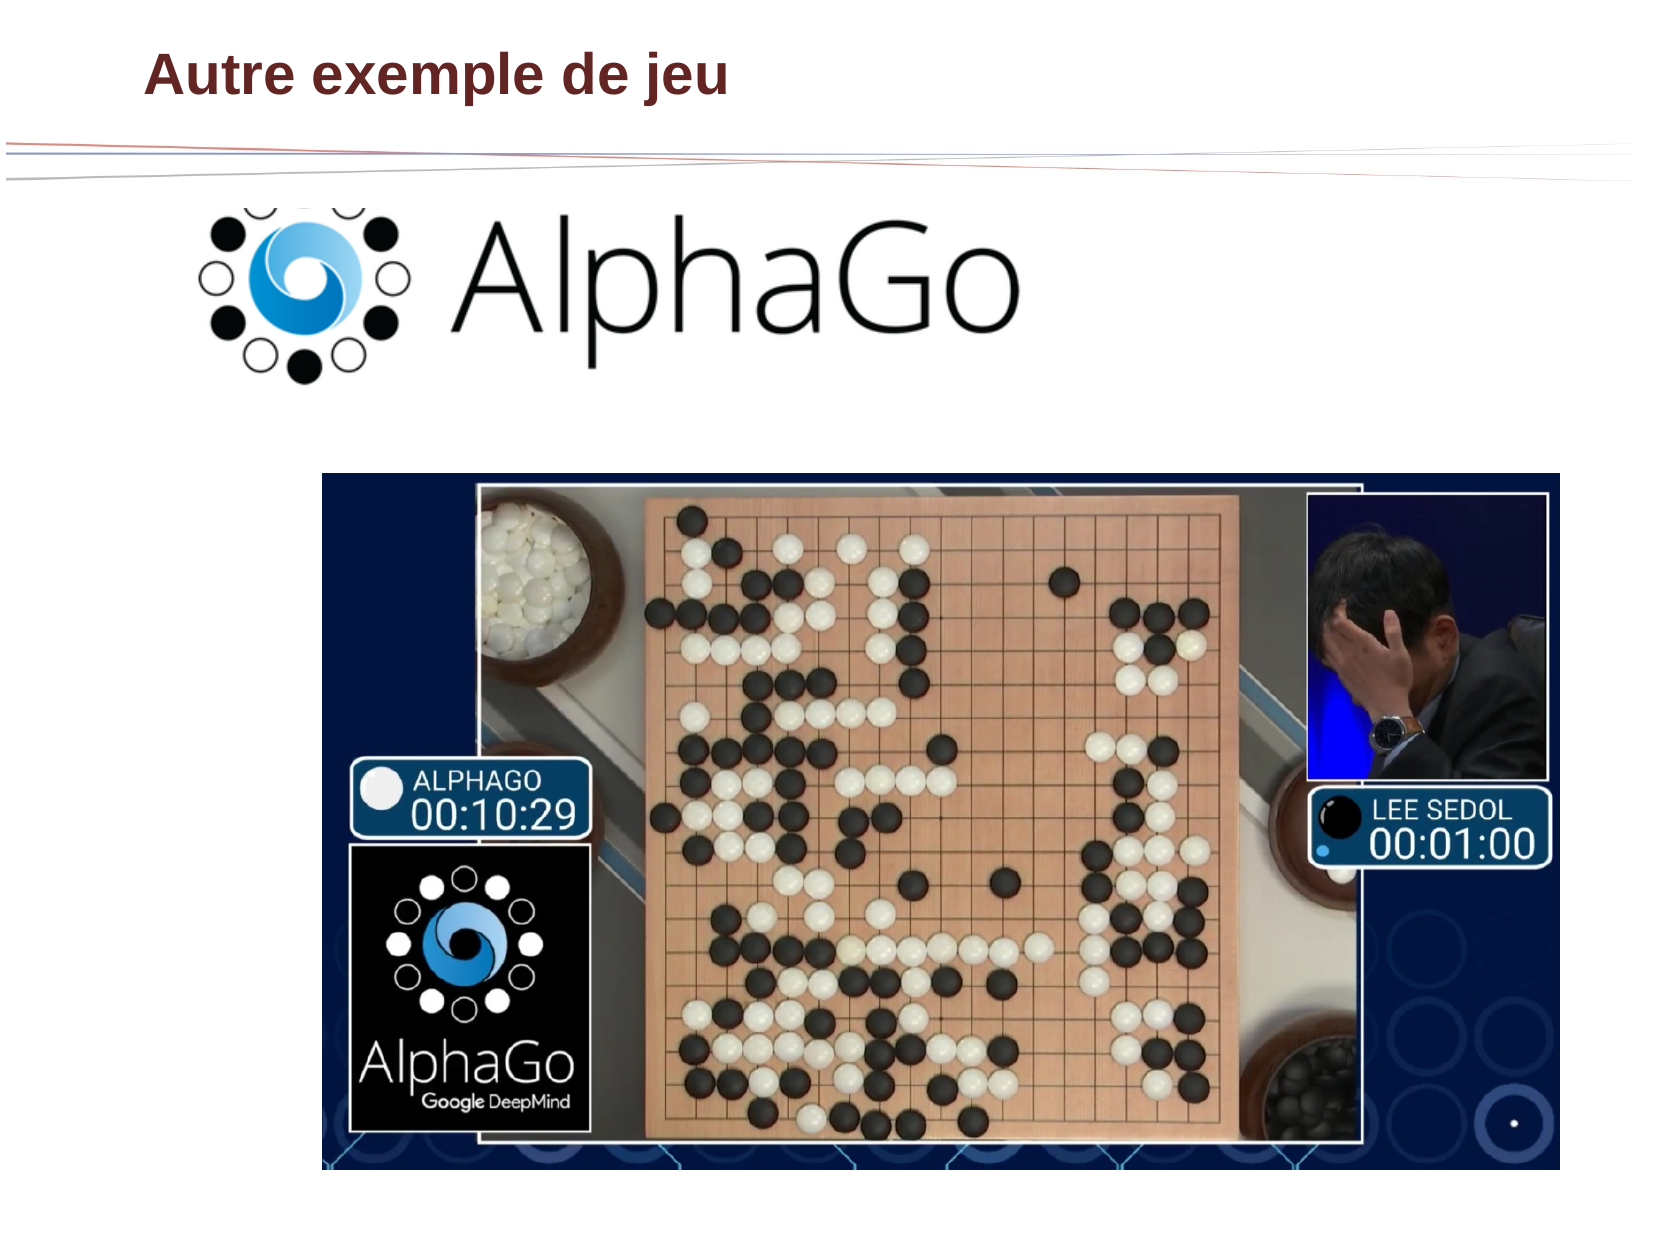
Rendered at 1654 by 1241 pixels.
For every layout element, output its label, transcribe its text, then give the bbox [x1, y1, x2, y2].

title Autre exemple de jeu [0, 11, 875, 130]
picture [6, 11, 1632, 1170]
